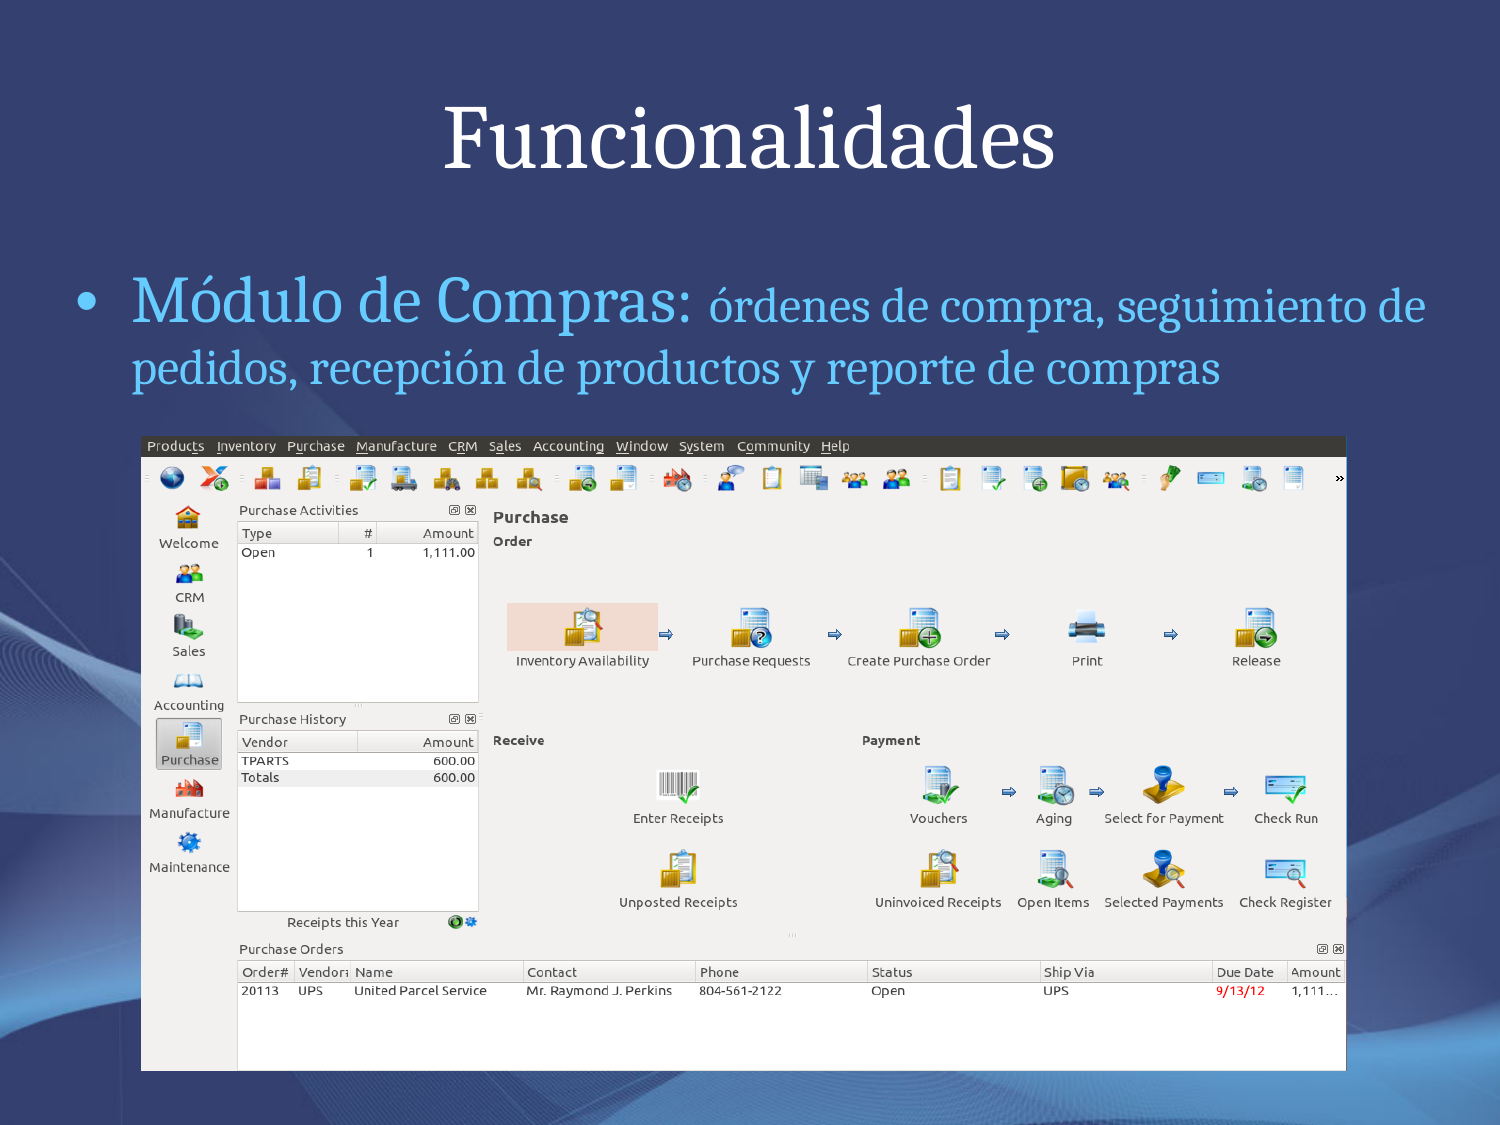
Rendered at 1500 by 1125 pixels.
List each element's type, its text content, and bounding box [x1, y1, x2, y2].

title Funcionalidades [75, 45, 1426, 233]
picture [0, 0, 1500, 1125]
list Módulo de Compras: órdenes de compra, seguimiento de pedidos, recepción de productos y reporte de compras [75, 262, 1447, 532]
